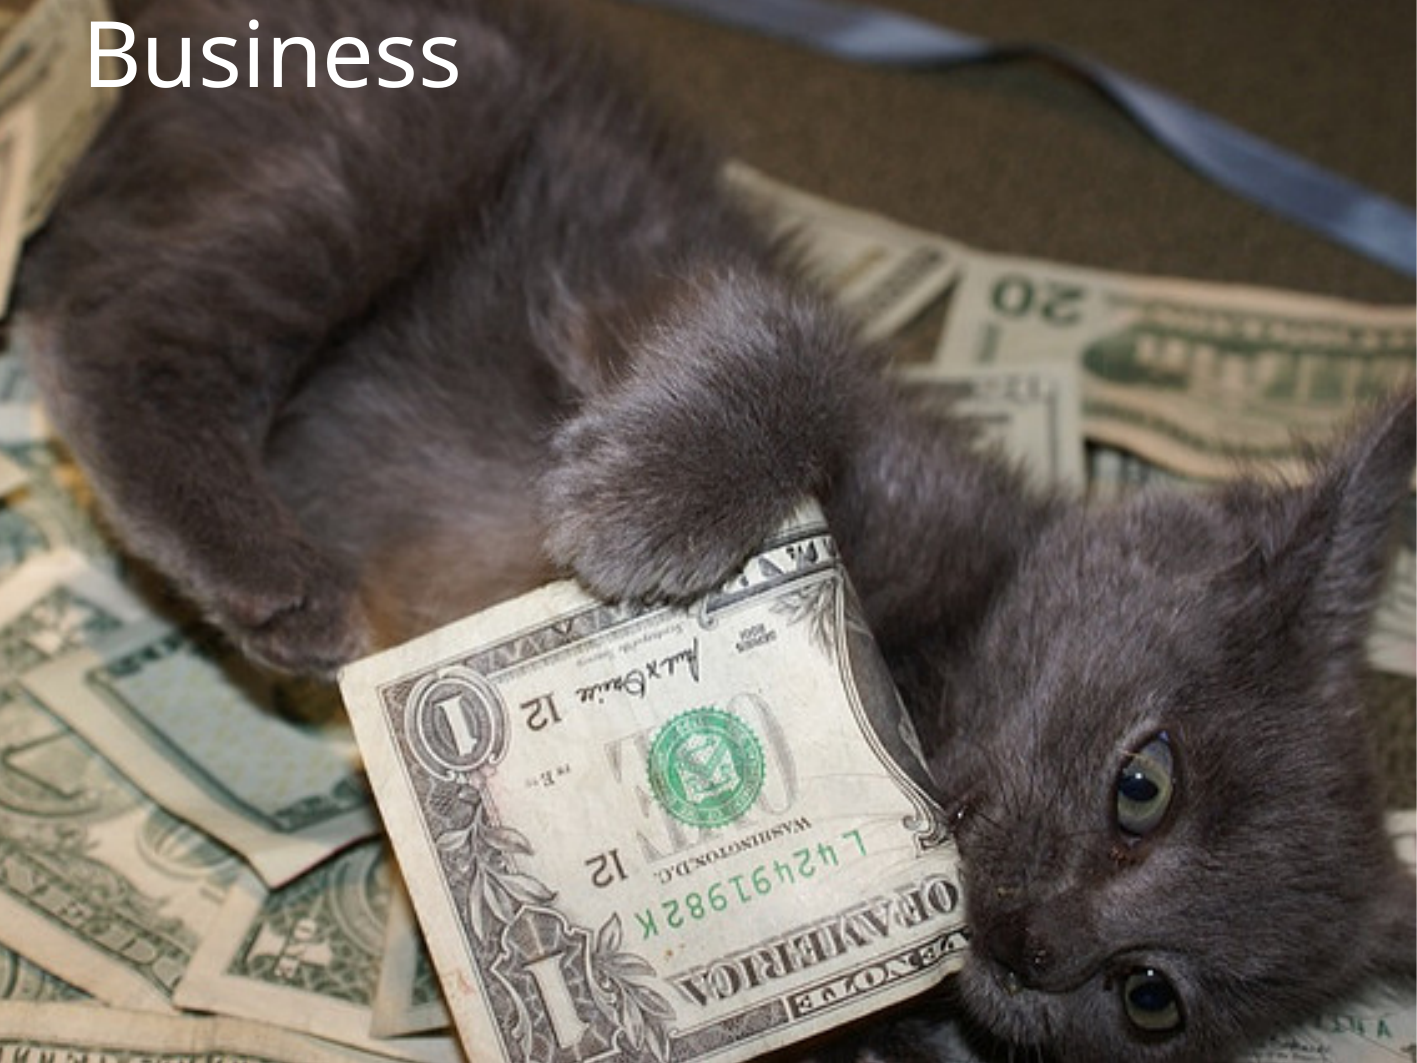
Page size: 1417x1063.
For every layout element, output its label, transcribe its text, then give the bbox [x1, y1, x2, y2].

picture [0, 0, 1417, 1063]
text_box Business [0, 0, 546, 117]
